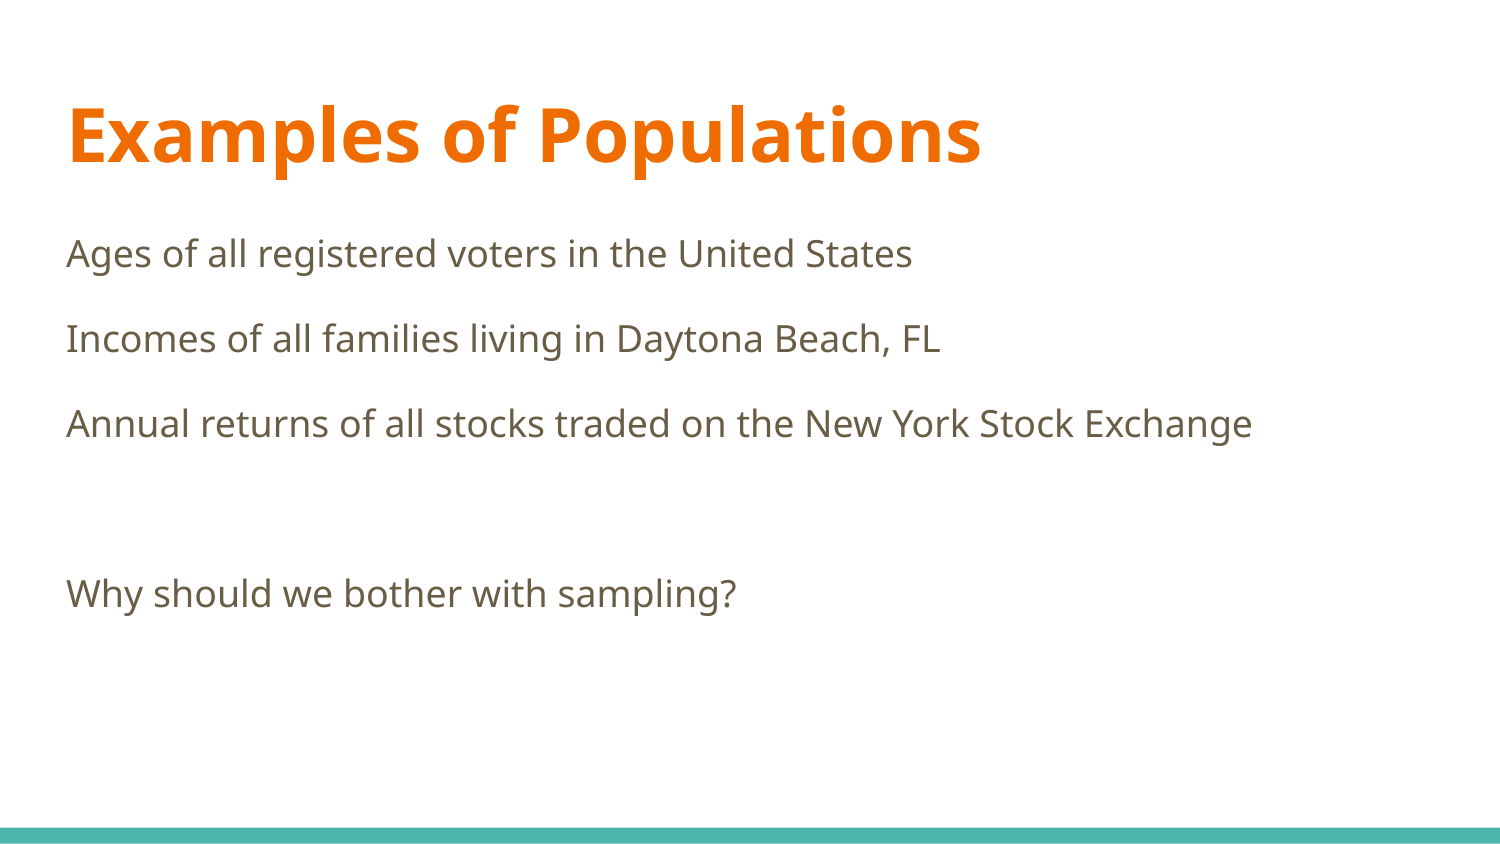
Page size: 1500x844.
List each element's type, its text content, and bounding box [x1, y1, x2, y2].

list Ages of all registered voters in the United States Incomes of all families living in Daytona Beach, FL Annual returns of all stocks traded on the New York Stock Exchange Why should we bother with sampling? [51, 207, 1449, 750]
title Examples of Populations [51, 72, 1449, 189]
